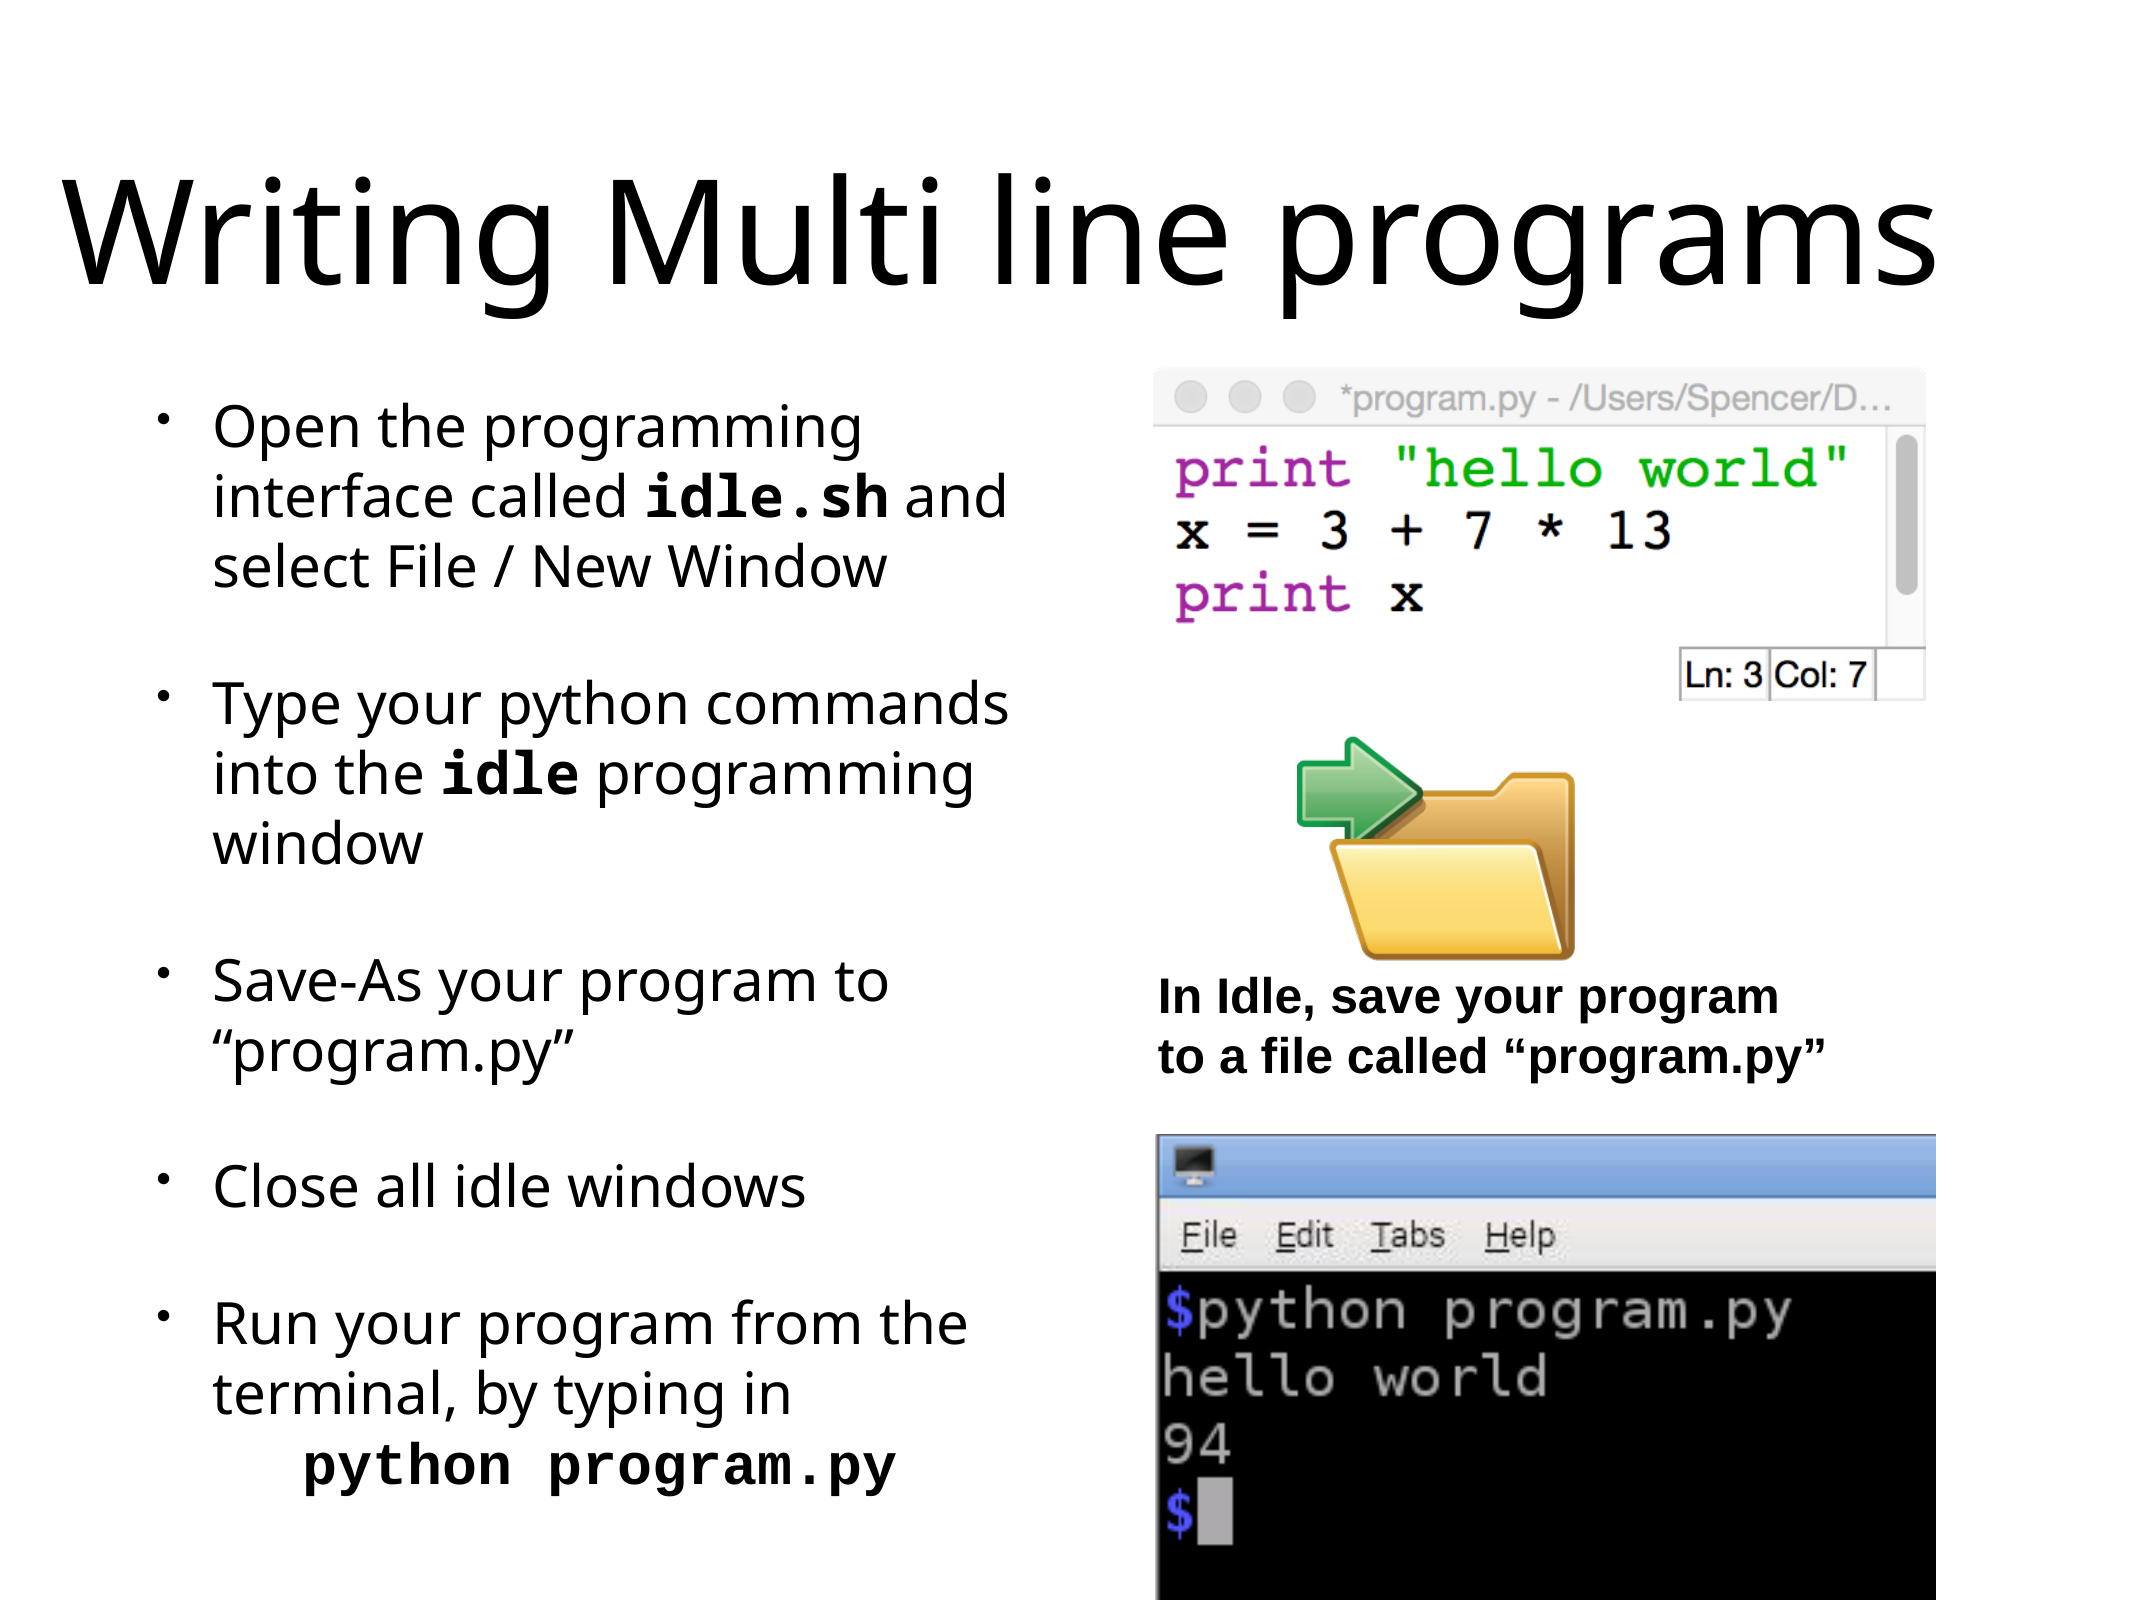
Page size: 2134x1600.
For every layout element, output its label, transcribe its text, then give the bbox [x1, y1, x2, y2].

text_box In Idle, save your program to a file called “program.py” [1149, 954, 1837, 1092]
picture [1153, 367, 1926, 954]
list Open the programming interface called idle.sh and select File / New Window Type your python commands into the idle programming window Save-As your program to “program.py” Close all idle windows Run your program from the terminal, by typing in python program.py [156, 427, 1032, 1459]
title Writing Multi line programs [60, 49, 2116, 404]
picture [1155, 1134, 1936, 1600]
